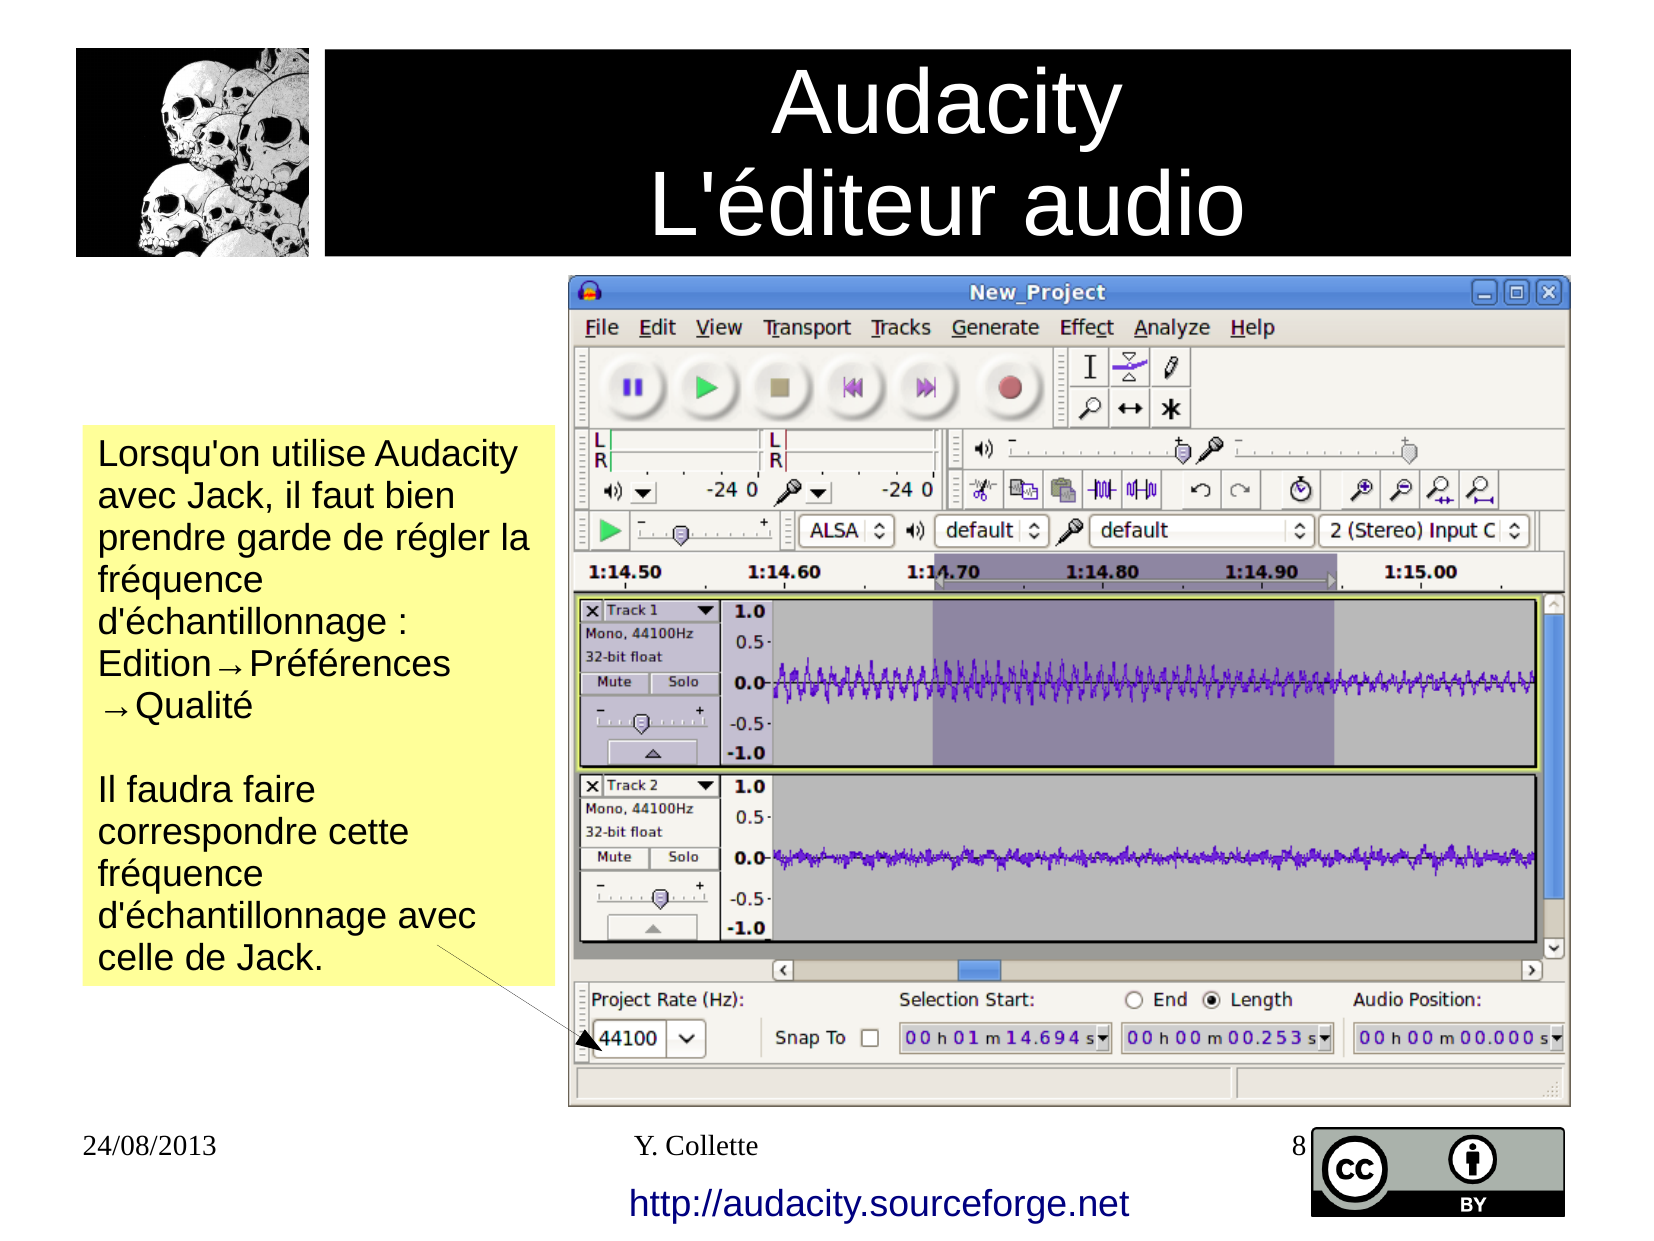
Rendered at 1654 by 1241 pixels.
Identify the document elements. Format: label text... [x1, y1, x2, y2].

title Audacity L'éditeur audio [324, 49, 1571, 257]
picture [1311, 1127, 1565, 1217]
picture [76, 48, 309, 257]
picture [568, 275, 1571, 1107]
text_box http://audacity.sourceforge.net [614, 1175, 1158, 1233]
text_box Lorsqu'on utilise Audacity avec Jack, il faut bien prendre garde de régler la fréquence d'échantillonnage : Edition→Préférences →Qualité Il faudra faire correspondre cette fréquence d'échantillonnage avec celle de Jack. [82, 425, 556, 986]
